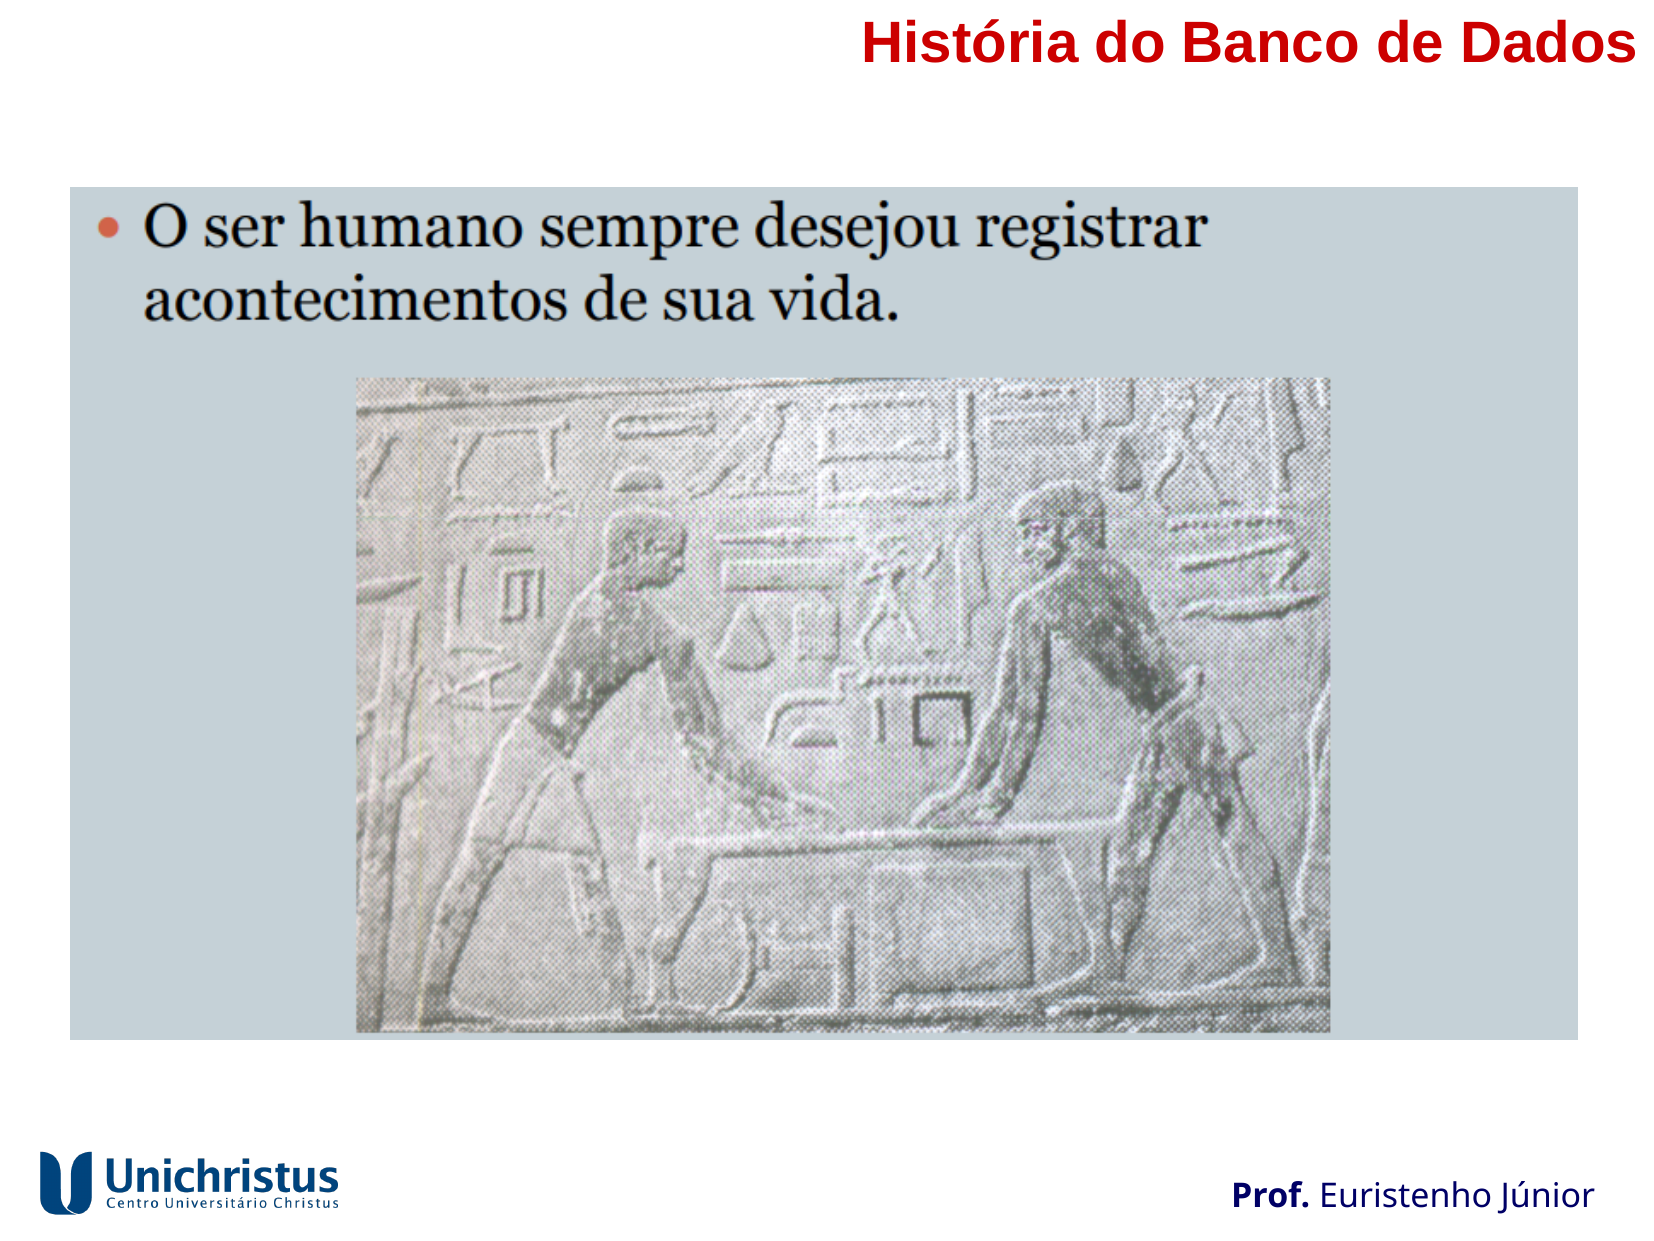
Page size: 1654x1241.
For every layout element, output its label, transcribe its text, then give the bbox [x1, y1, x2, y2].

picture [70, 187, 1578, 1040]
picture [35, 1148, 343, 1217]
text_box Prof. Euristenho Júnior [1216, 1163, 1654, 1224]
text_box História do Banco de Dados [846, 2, 1654, 83]
